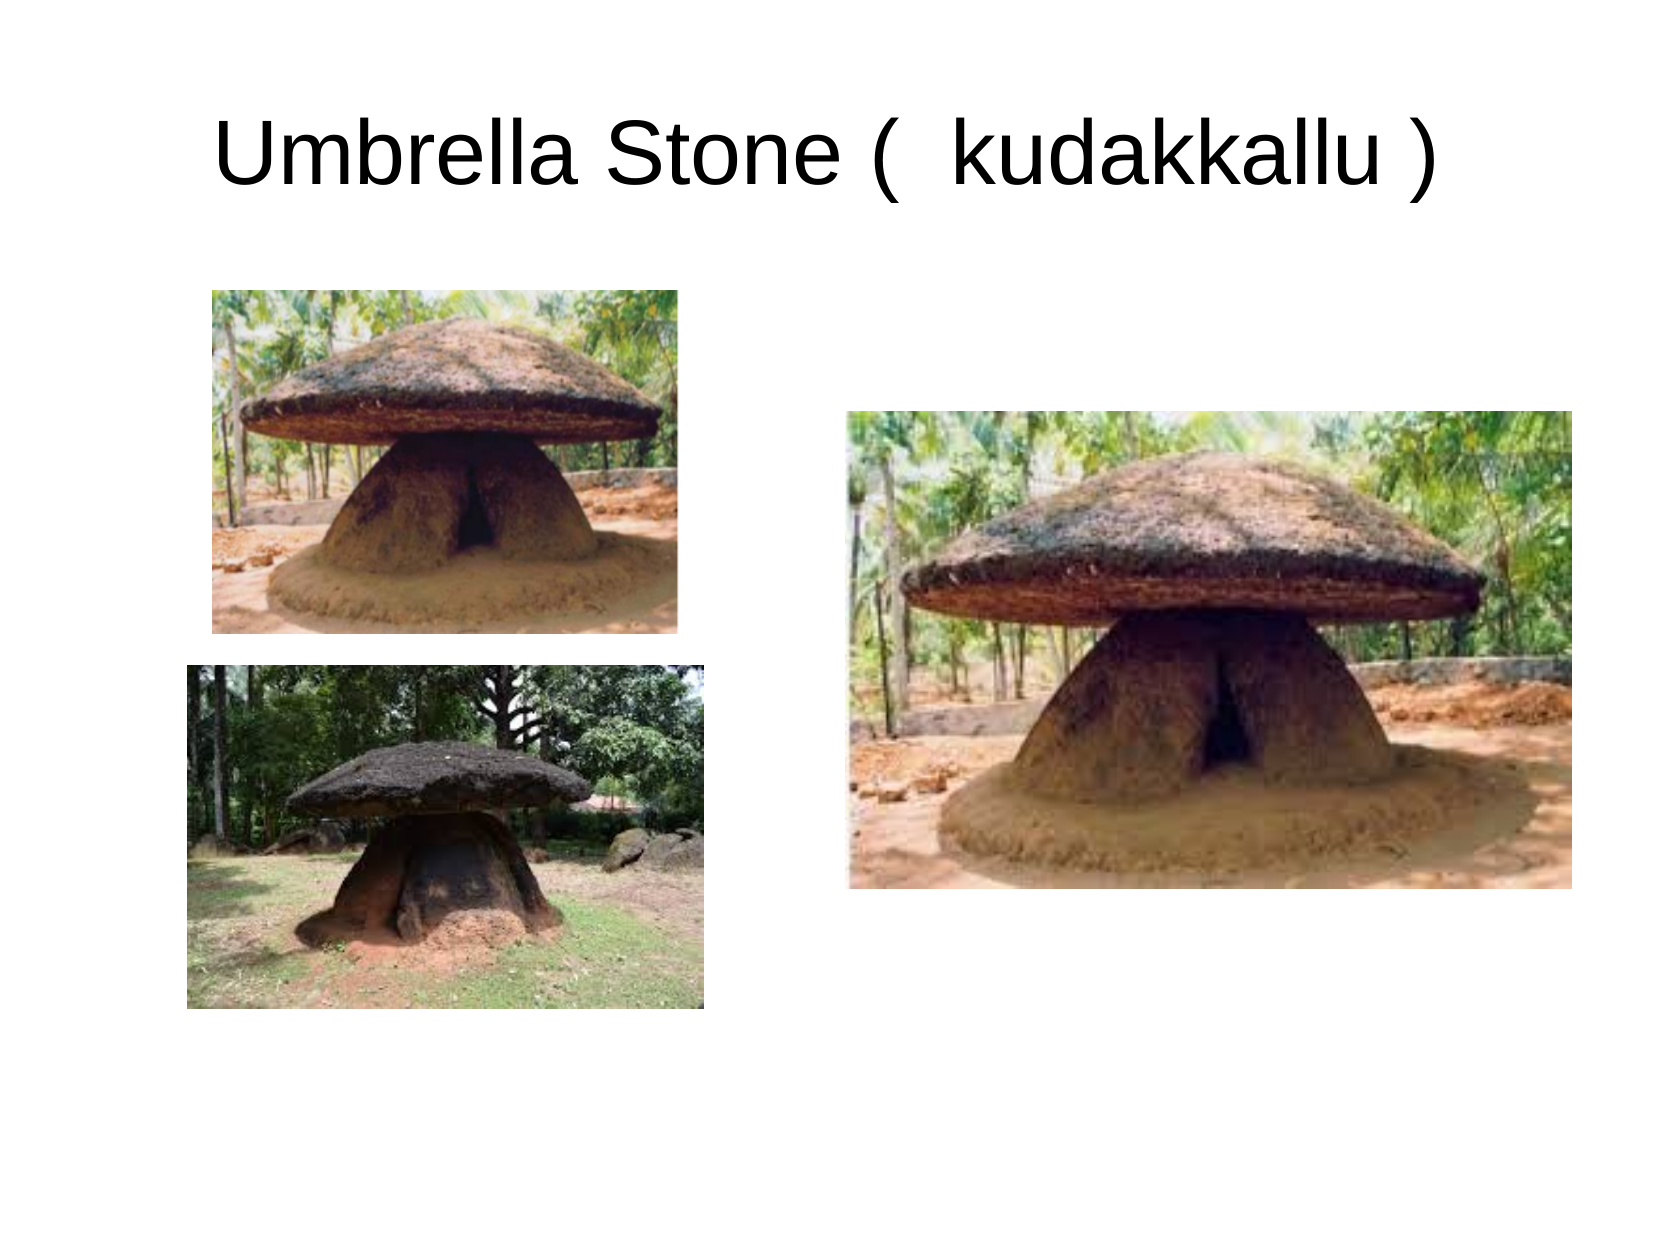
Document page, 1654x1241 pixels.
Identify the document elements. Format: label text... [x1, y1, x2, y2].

title Umbrella Stone ( kudakkallu ) [82, 49, 1571, 257]
picture [187, 665, 704, 1009]
picture [845, 411, 1572, 889]
picture [212, 290, 679, 634]
